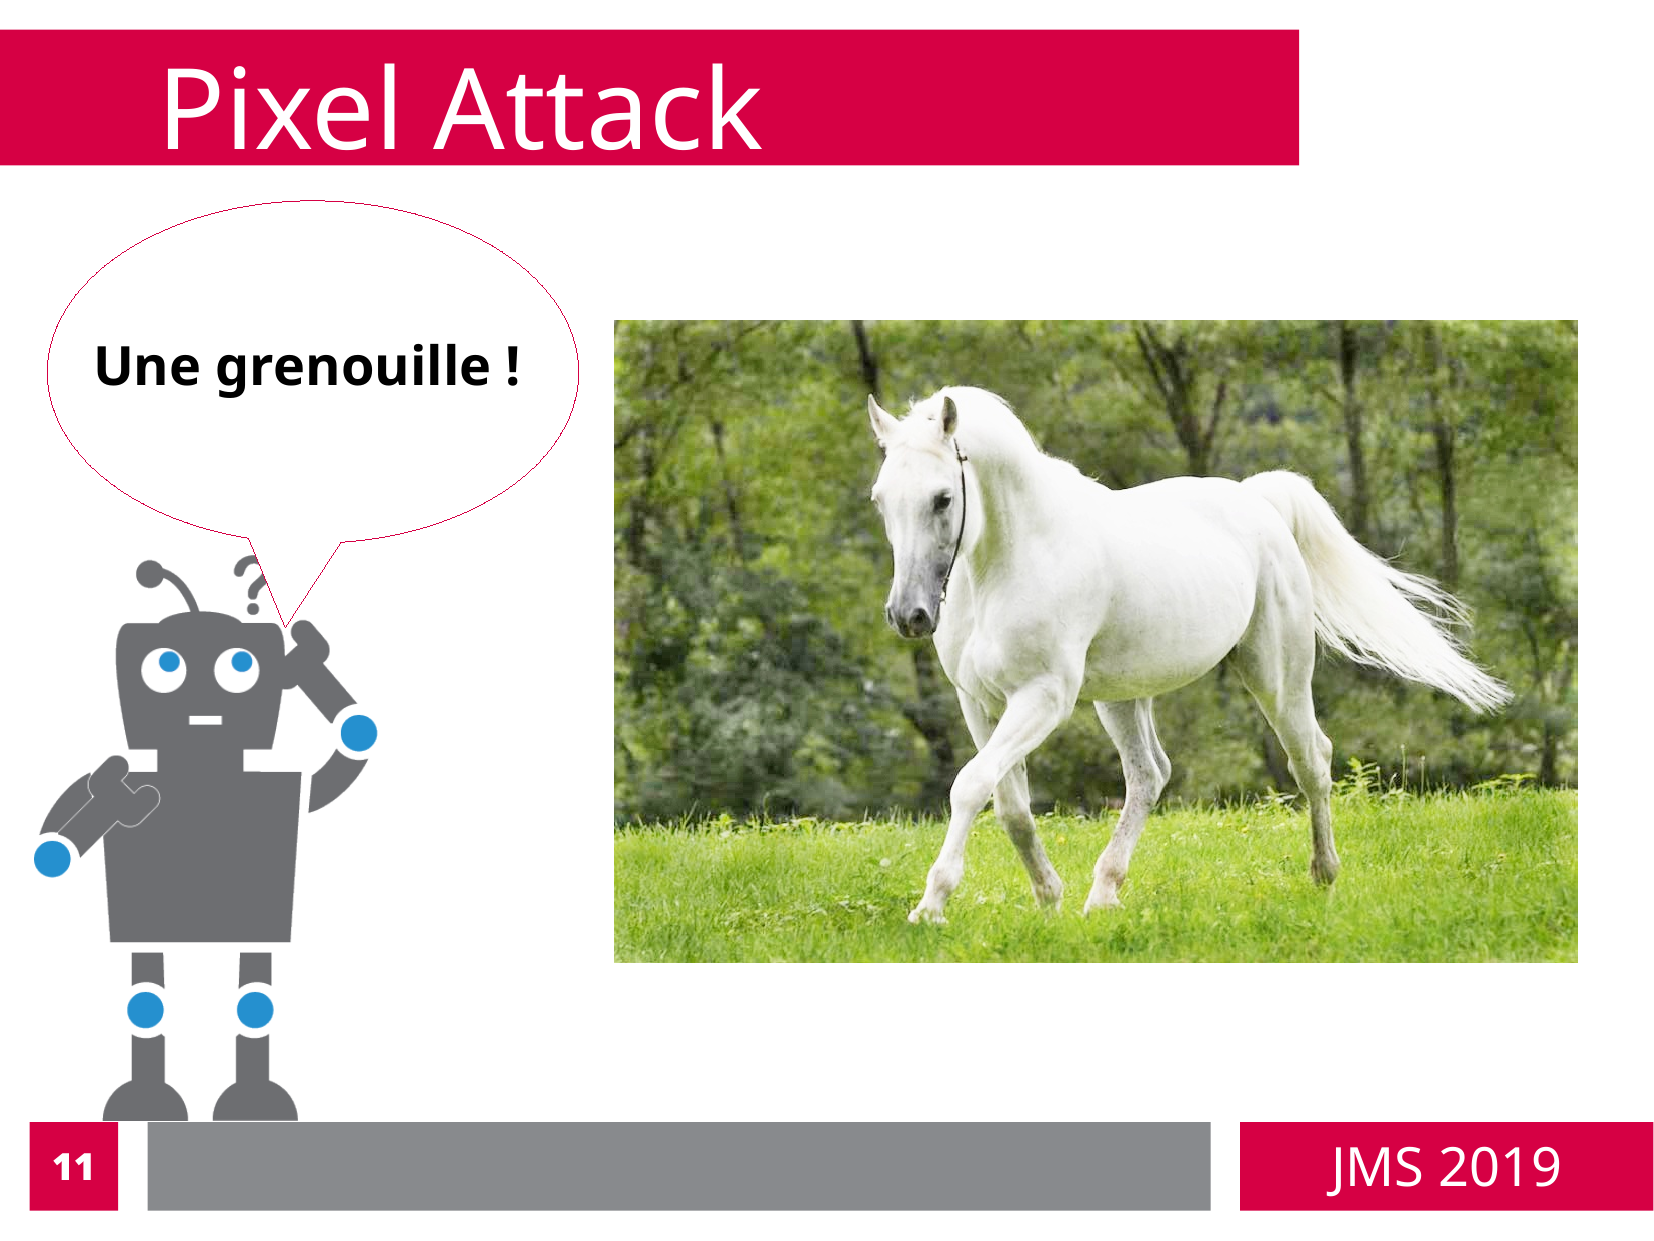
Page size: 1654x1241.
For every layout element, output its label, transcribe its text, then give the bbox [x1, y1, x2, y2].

text_box Une grenouille ! [77, 293, 538, 435]
text_box [47, 200, 579, 628]
picture [614, 320, 1578, 963]
picture [34, 555, 378, 1121]
title Pixel Attack [0, 29, 1229, 178]
